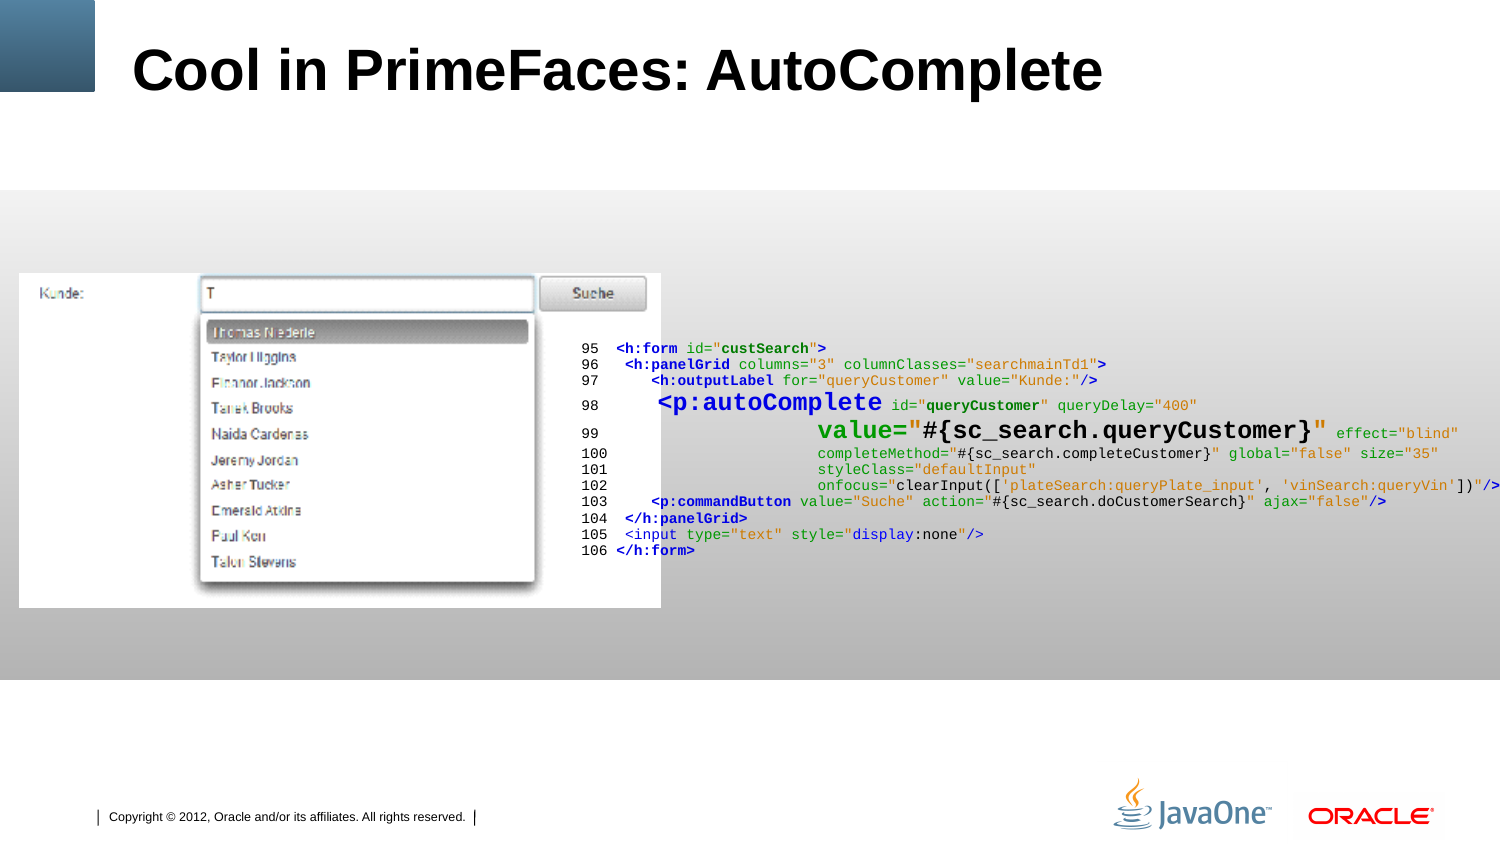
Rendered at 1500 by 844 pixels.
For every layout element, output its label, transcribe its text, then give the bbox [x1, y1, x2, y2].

title Cool in PrimeFaces: AutoComplete [132, 40, 1407, 166]
picture [1293, 792, 1445, 840]
text_box 95 <h:form id="custSearch"> 96 <h:panelGrid columns="3" columnClasses="searchmainTd1"> 97 <h:outputLabel for="queryCustomer" value="Kunde:"/> 98 <p:autoComplete id="queryCustomer" queryDelay="400" 99 value="#{sc_search.queryCustomer}" effect="blind" 100 completeMethod="#{sc_search.completeCustomer}" global="false" size="35" 101 styleClass="defaultInput" 102 onfocus="clearInput(['plateSearch:queryPlate_input', 'vinSearch:queryVin'])"/> 103 <p:commandButton value="Suche" action="#{sc_search.doCustomerSearch}" ajax="false"/> 104 </h:panelGrid> 105 <input type="text" style="display:none"/> 106 </h:form> [566, 333, 1500, 568]
picture [1097, 761, 1288, 844]
picture [19, 273, 661, 608]
